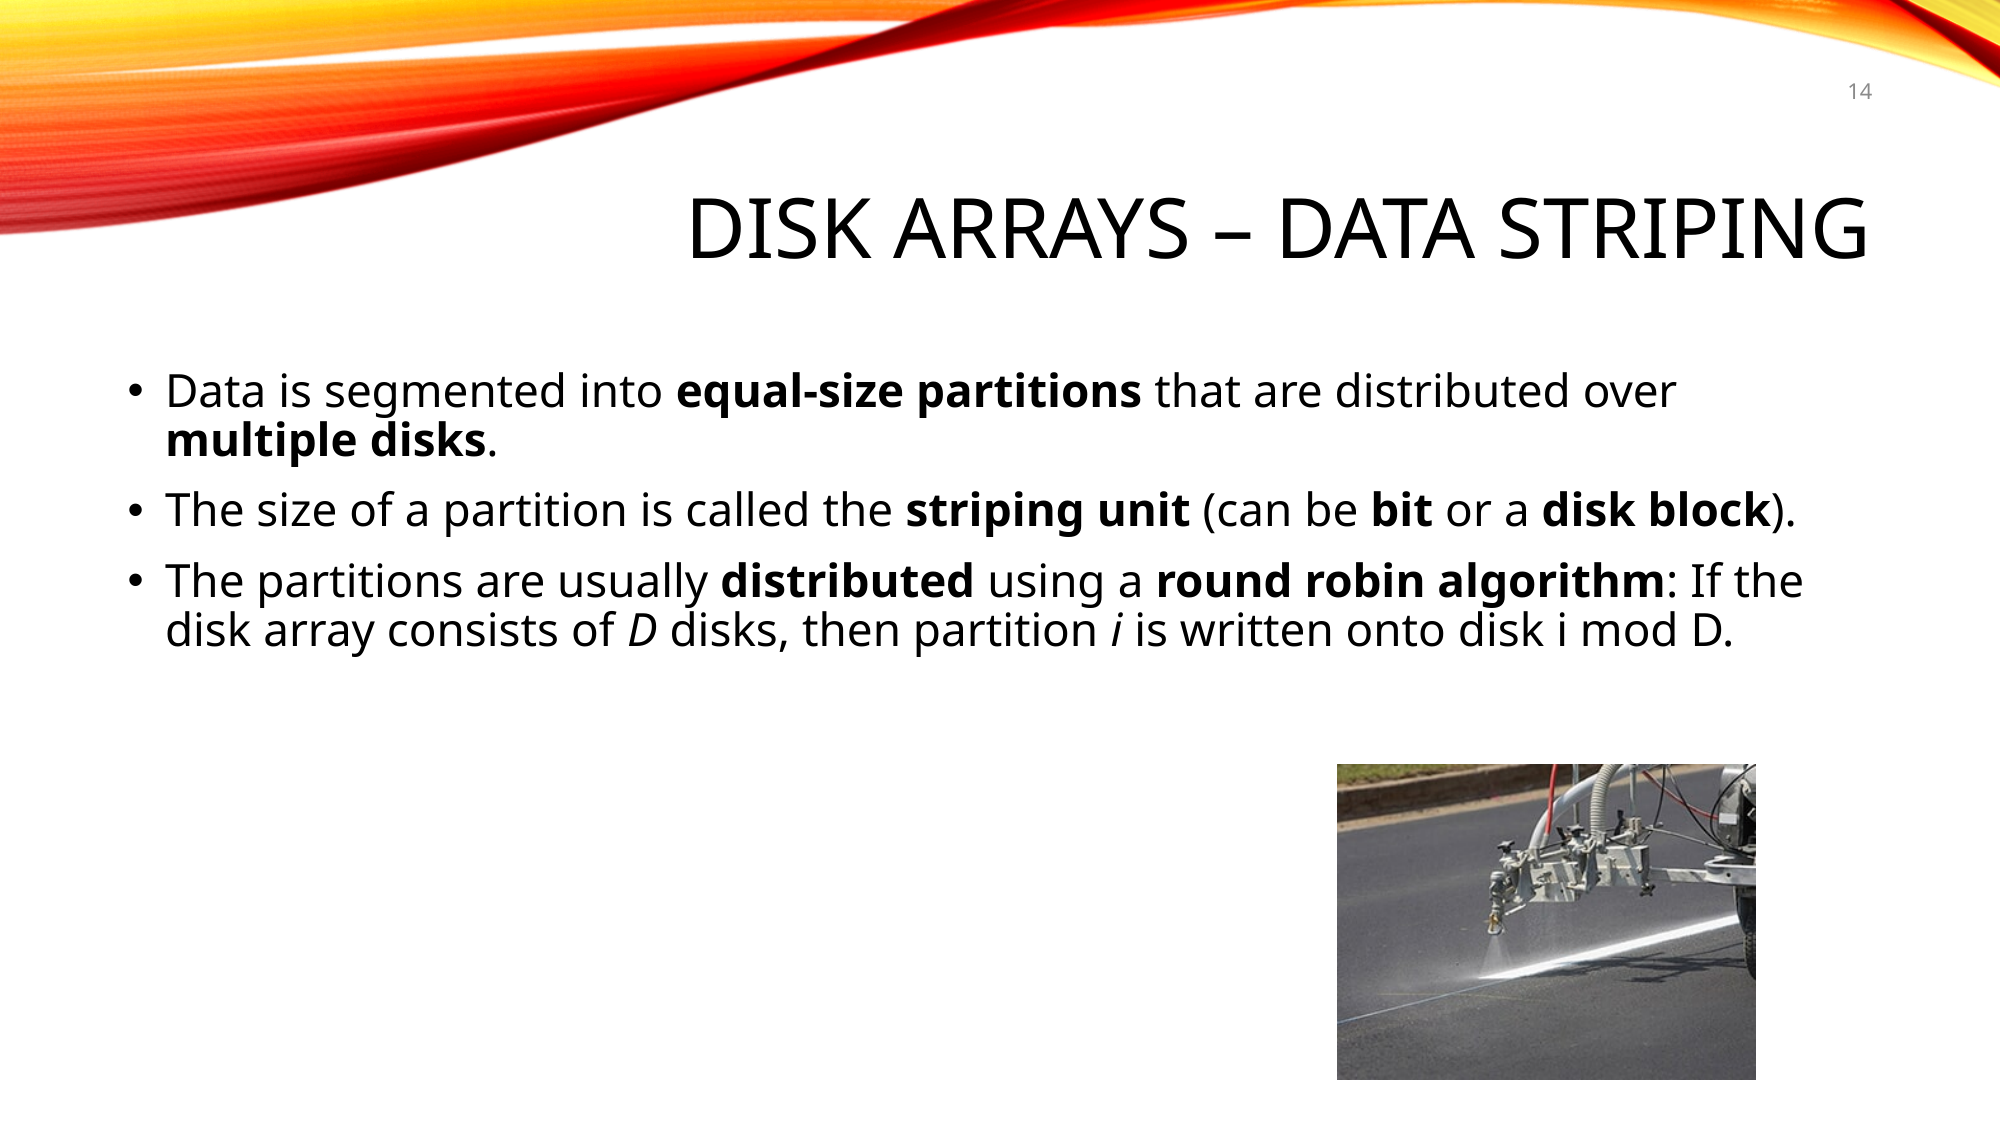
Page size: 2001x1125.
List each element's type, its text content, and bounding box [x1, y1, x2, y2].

picture [0, 0, 2000, 237]
title Disk arrays – data striping [474, 125, 1888, 338]
picture [1337, 764, 1756, 1080]
list Data is segmented into equal-size partitions that are distributed over multiple disks. The size of a partition is called the striping unit (can be bit or a disk block). The partitions are usually distributed using a round robin algorithm: If the disk array consists of D disks, then partition i is written onto disk i mod D. [112, 360, 1888, 1021]
slide_number <number> [1437, 62, 1888, 123]
